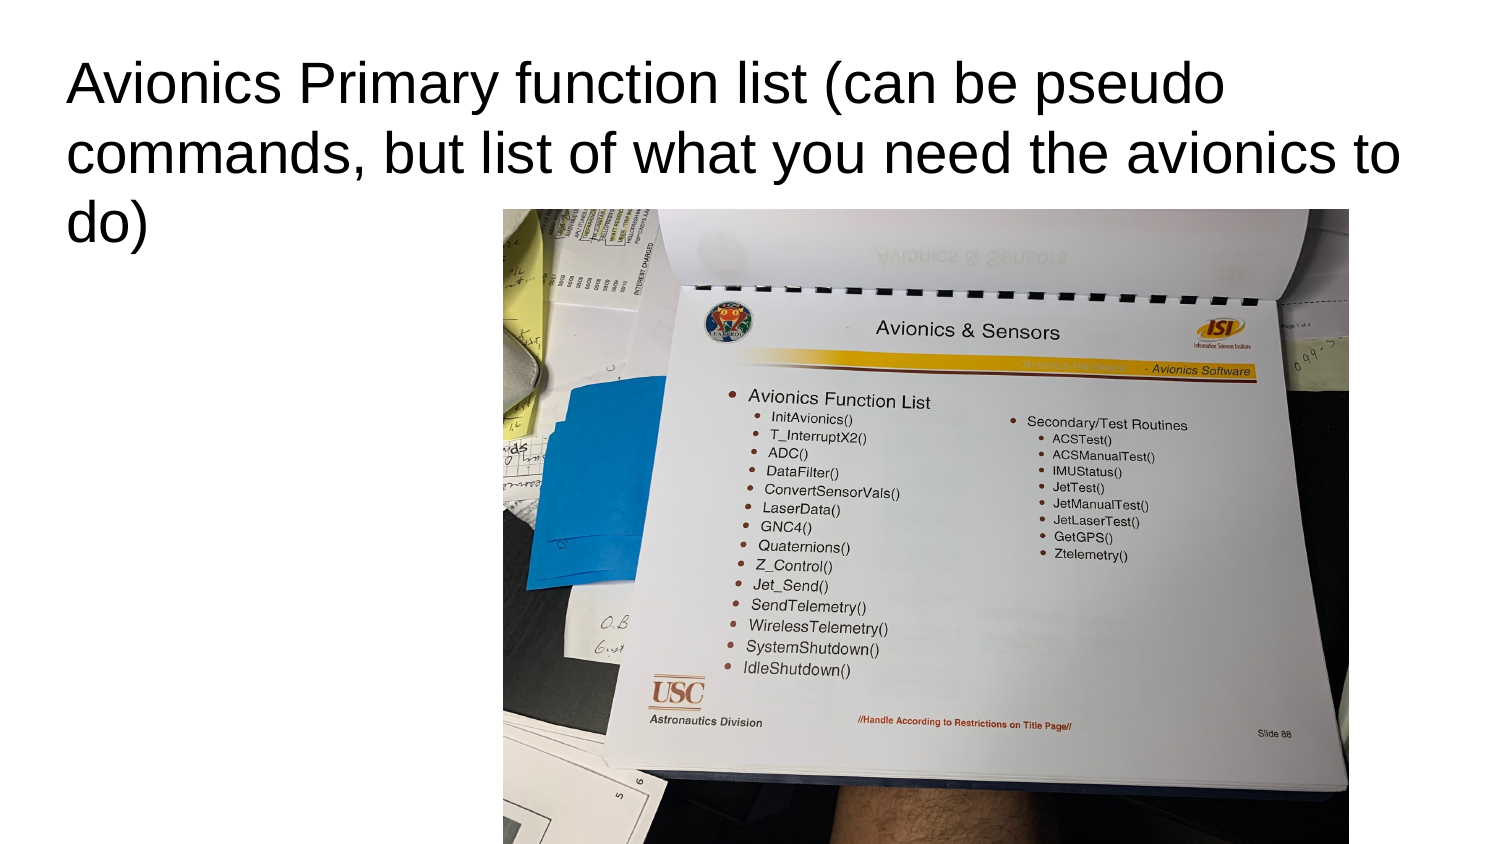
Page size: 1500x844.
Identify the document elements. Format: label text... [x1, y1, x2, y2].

title Avionics Primary function list (can be pseudo commands, but list of what you need the avionics to do) [51, 29, 1449, 124]
picture [503, 209, 1349, 844]
